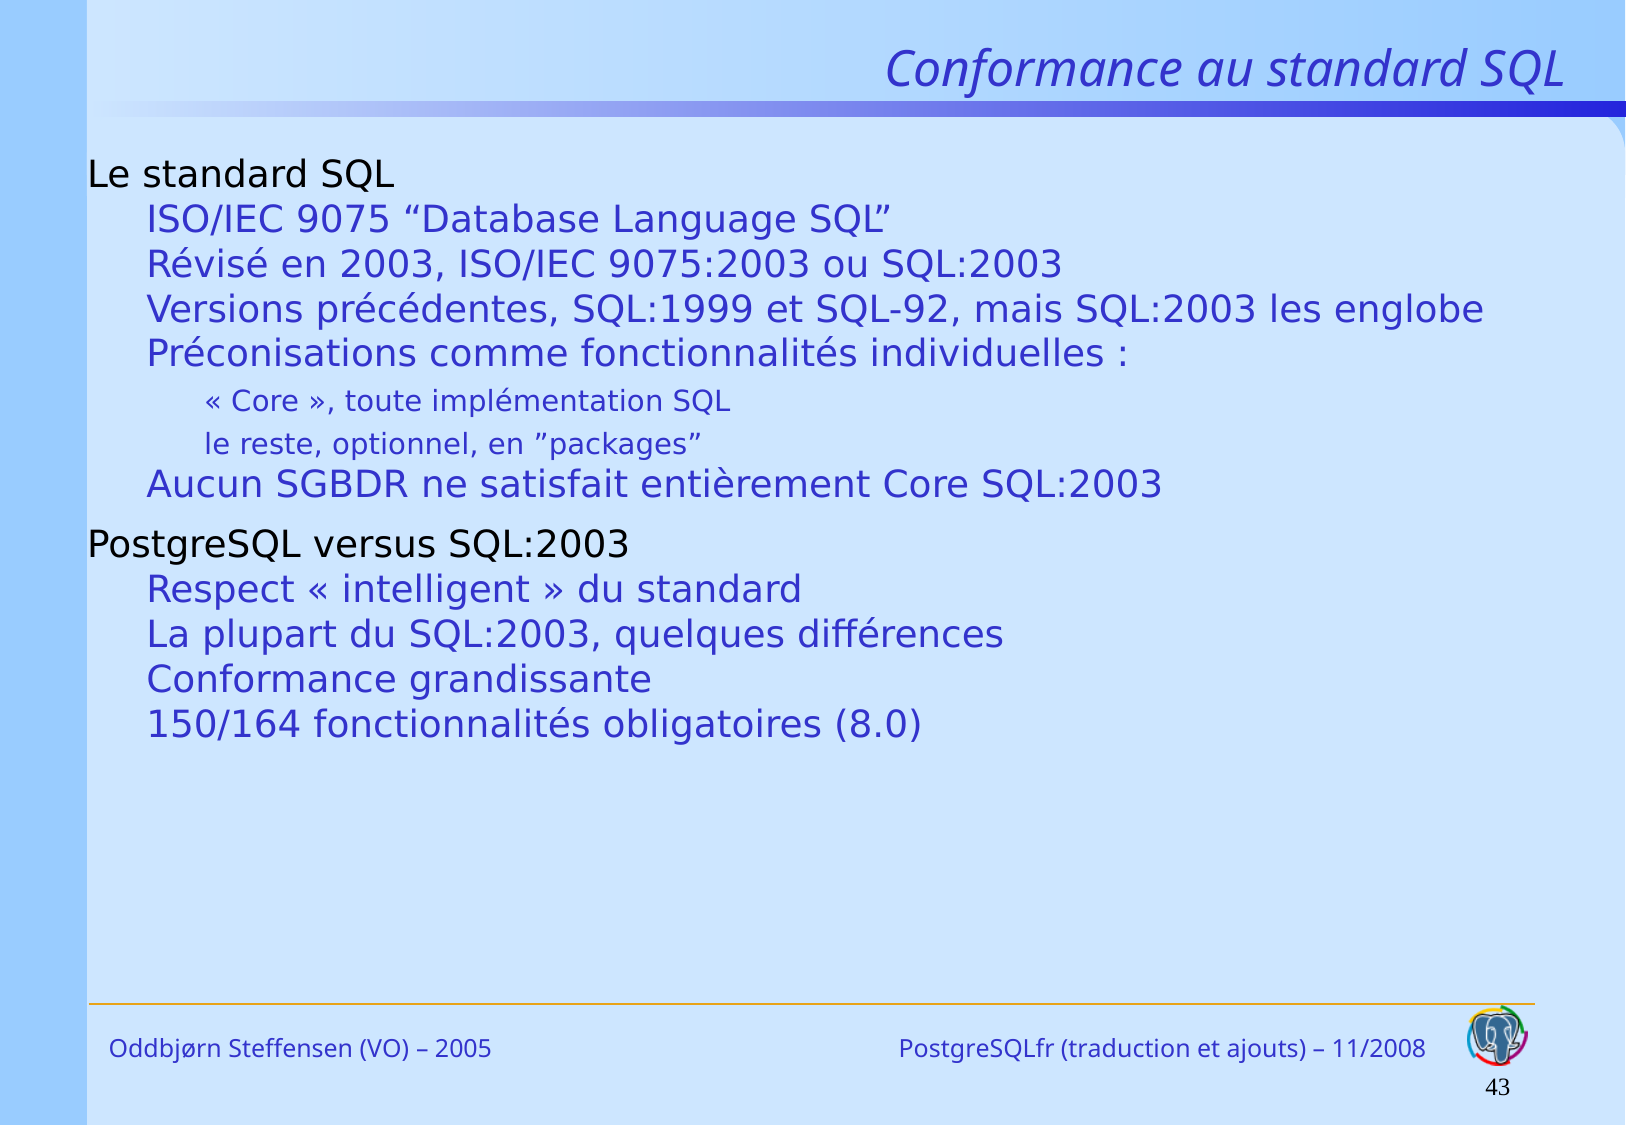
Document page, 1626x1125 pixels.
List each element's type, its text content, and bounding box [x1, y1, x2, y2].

picture [1467, 1005, 1528, 1066]
title Conformance au standard SQL [172, 0, 1567, 134]
list Le standard SQL ISO/IEC 9075 “Database Language SQL” Révisé en 2003, ISO/IEC 9075:2003 ou SQL:2003 Versions précédentes, SQL:1999 et SQL-92, mais SQL:2003 les englobe Préconisations comme fonctionnalités individuelles : « Core », toute implémentation SQL le reste, optionnel, en ”packages” Aucun SGBDR ne satisfait entièrement Core SQL:2003 PostgreSQL versus SQL:2003 Respect « intelligent » du standard La plupart du SQL:2003, quelques différences Conformance grandissante 150/164 fonctionnalités obligatoires (8.0) [86, 159, 1520, 965]
